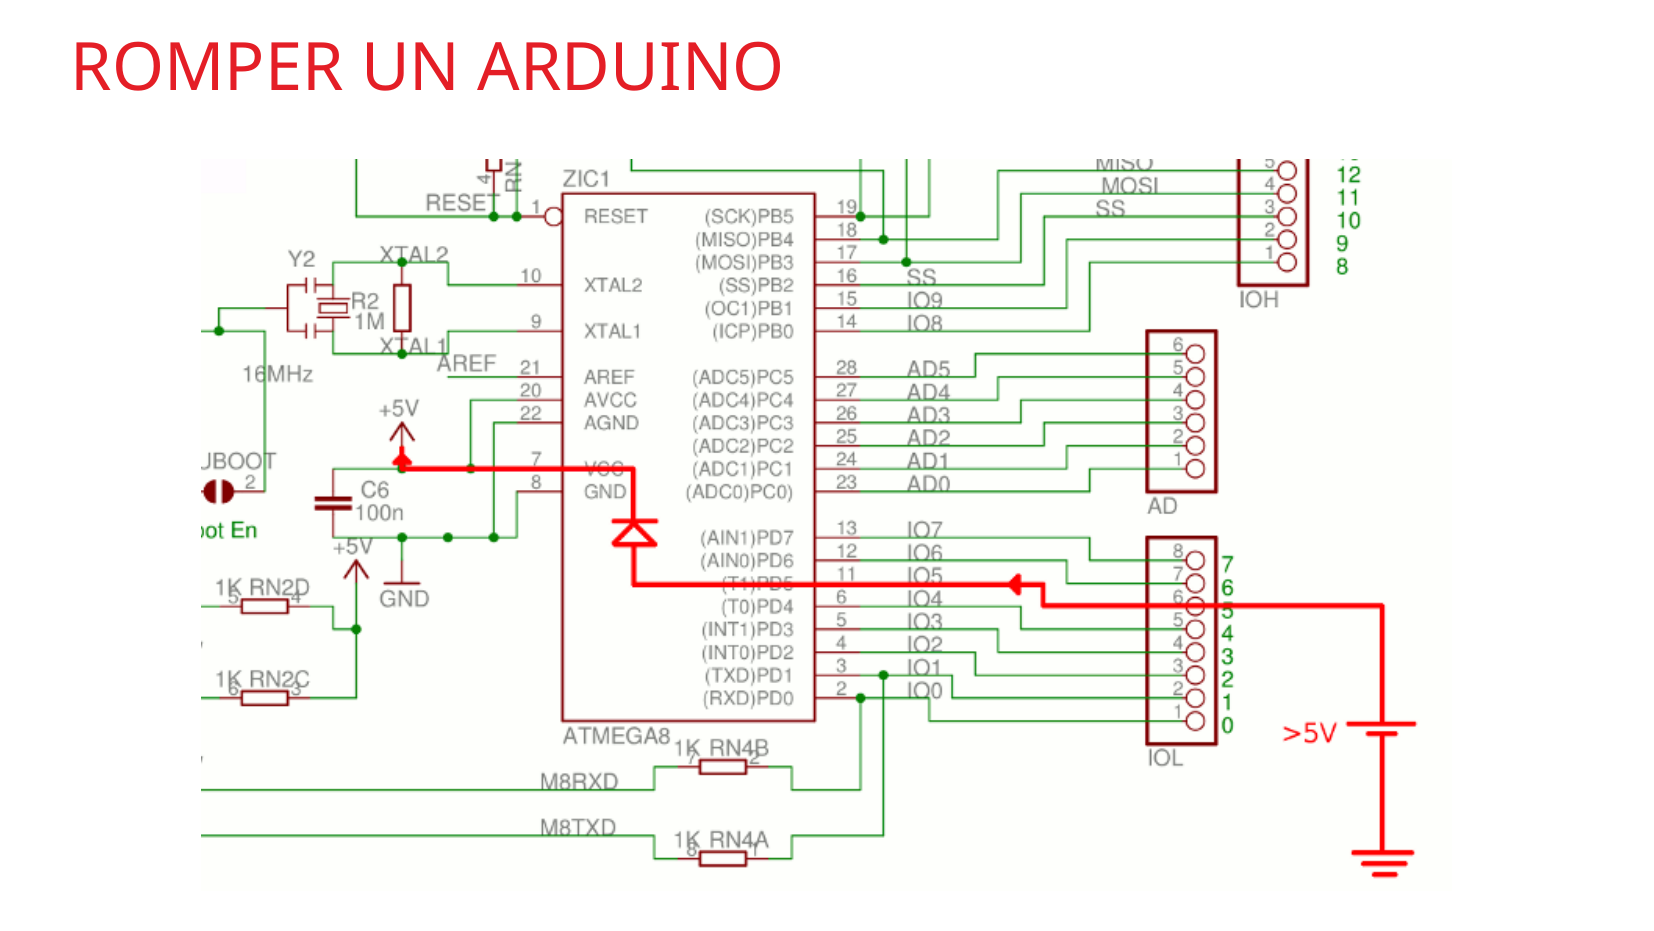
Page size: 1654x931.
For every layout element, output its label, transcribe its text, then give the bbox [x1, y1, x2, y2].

picture [201, 159, 1452, 891]
title ROMPER UN ARDUINO [70, 11, 1347, 118]
